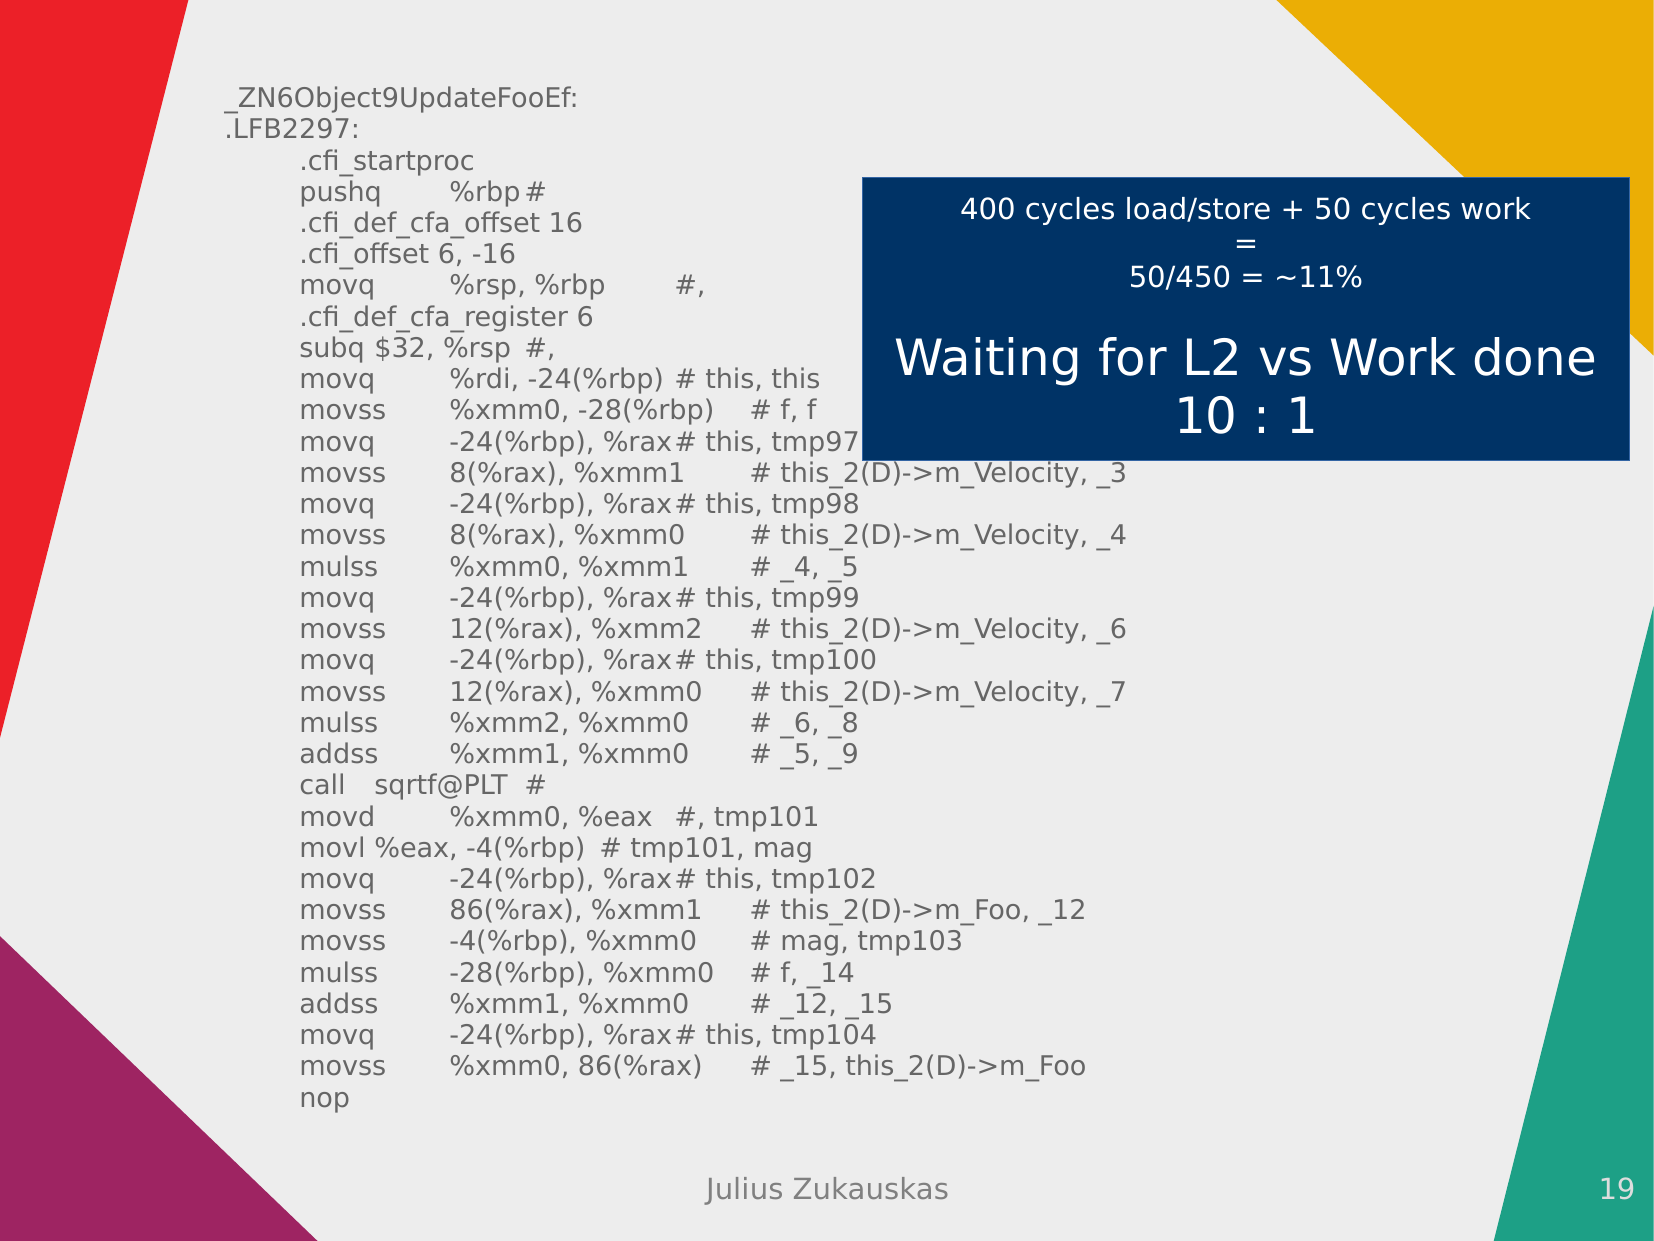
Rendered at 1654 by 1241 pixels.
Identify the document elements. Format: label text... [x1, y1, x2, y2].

subtitle _ZN6Object9UpdateFooEf: .LFB2297: .cfi_startproc pushq %rbp # .cfi_def_cfa_offset 16 .cfi_offset 6, -16 movq %rsp, %rbp #, .cfi_def_cfa_register 6 subq $32, %rsp #, movq %rdi, -24(%rbp) # this, this movss %xmm0, -28(%rbp) # f, f movq -24(%rbp), %rax # this, tmp97 movss 8(%rax), %xmm1 # this_2(D)->m_Velocity, _3 movq -24(%rbp), %rax # this, tmp98 movss 8(%rax), %xmm0 # this_2(D)->m_Velocity, _4 mulss %xmm0, %xmm1 # _4, _5 movq -24(%rbp), %rax # this, tmp99 movss 12(%rax), %xmm2 # this_2(D)->m_Velocity, _6 movq -24(%rbp), %rax # this, tmp100 movss 12(%rax), %xmm0 # this_2(D)->m_Velocity, _7 mulss %xmm2, %xmm0 # _6, _8 addss %xmm1, %xmm0 # _5, _9 call sqrtf@PLT # movd %xmm0, %eax #, tmp101 movl %eax, -4(%rbp) # tmp101, mag movq -24(%rbp), %rax # this, tmp102 movss 86(%rax), %xmm1 # this_2(D)->m_Foo, _12 movss -4(%rbp), %xmm0 # mag, tmp103 mulss -28(%rbp), %xmm0 # f, _14 addss %xmm1, %xmm0 # _12, _15 movq -24(%rbp), %rax # this, tmp104 movss %xmm0, 86(%rax) # _15, this_2(D)->m_Foo nop [224, 23, 1256, 1173]
text_box 400 cycles load/store + 50 cycles work = 50/450 = ~11% Waiting for L2 vs Work done 10 : 1 [862, 177, 1630, 461]
